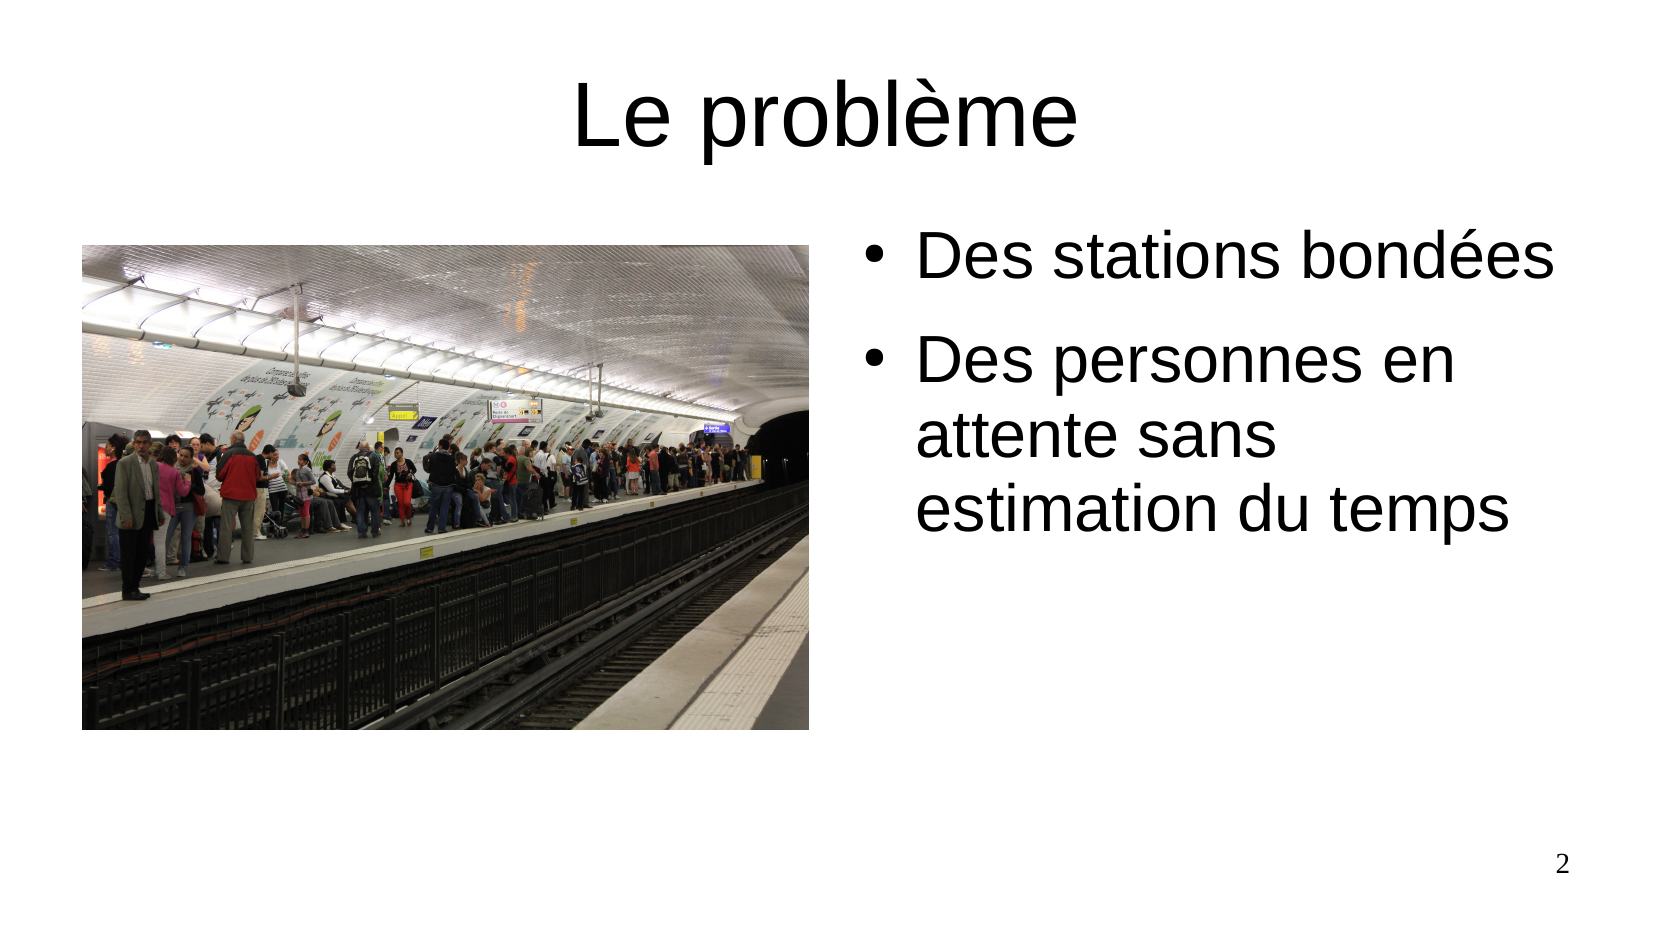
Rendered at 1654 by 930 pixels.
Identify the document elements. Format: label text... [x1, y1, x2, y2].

title Le problème [82, 37, 1571, 193]
picture [82, 245, 809, 730]
list Des stations bondées Des personnes en attente sans estimation du temps [844, 217, 1571, 757]
